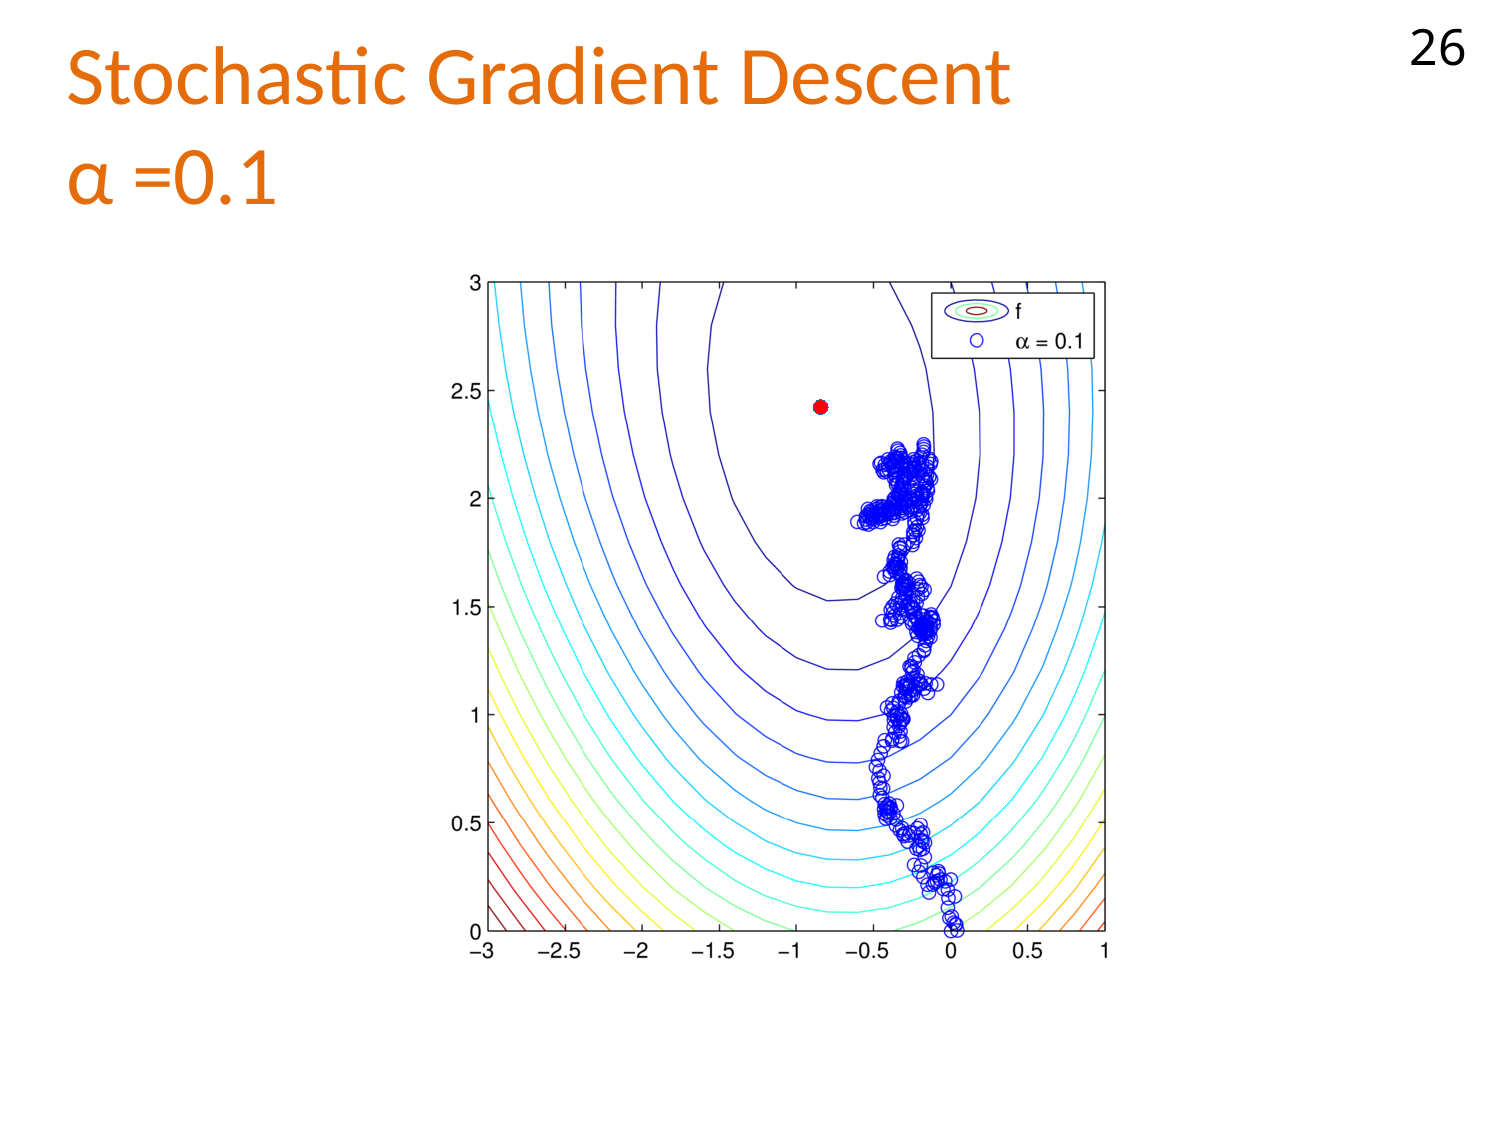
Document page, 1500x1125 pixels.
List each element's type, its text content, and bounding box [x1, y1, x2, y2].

picture [384, 222, 1180, 1018]
text_box [813, 399, 829, 415]
text_box Stochastic Gradient Descent α =0.1 [51, 27, 1432, 215]
